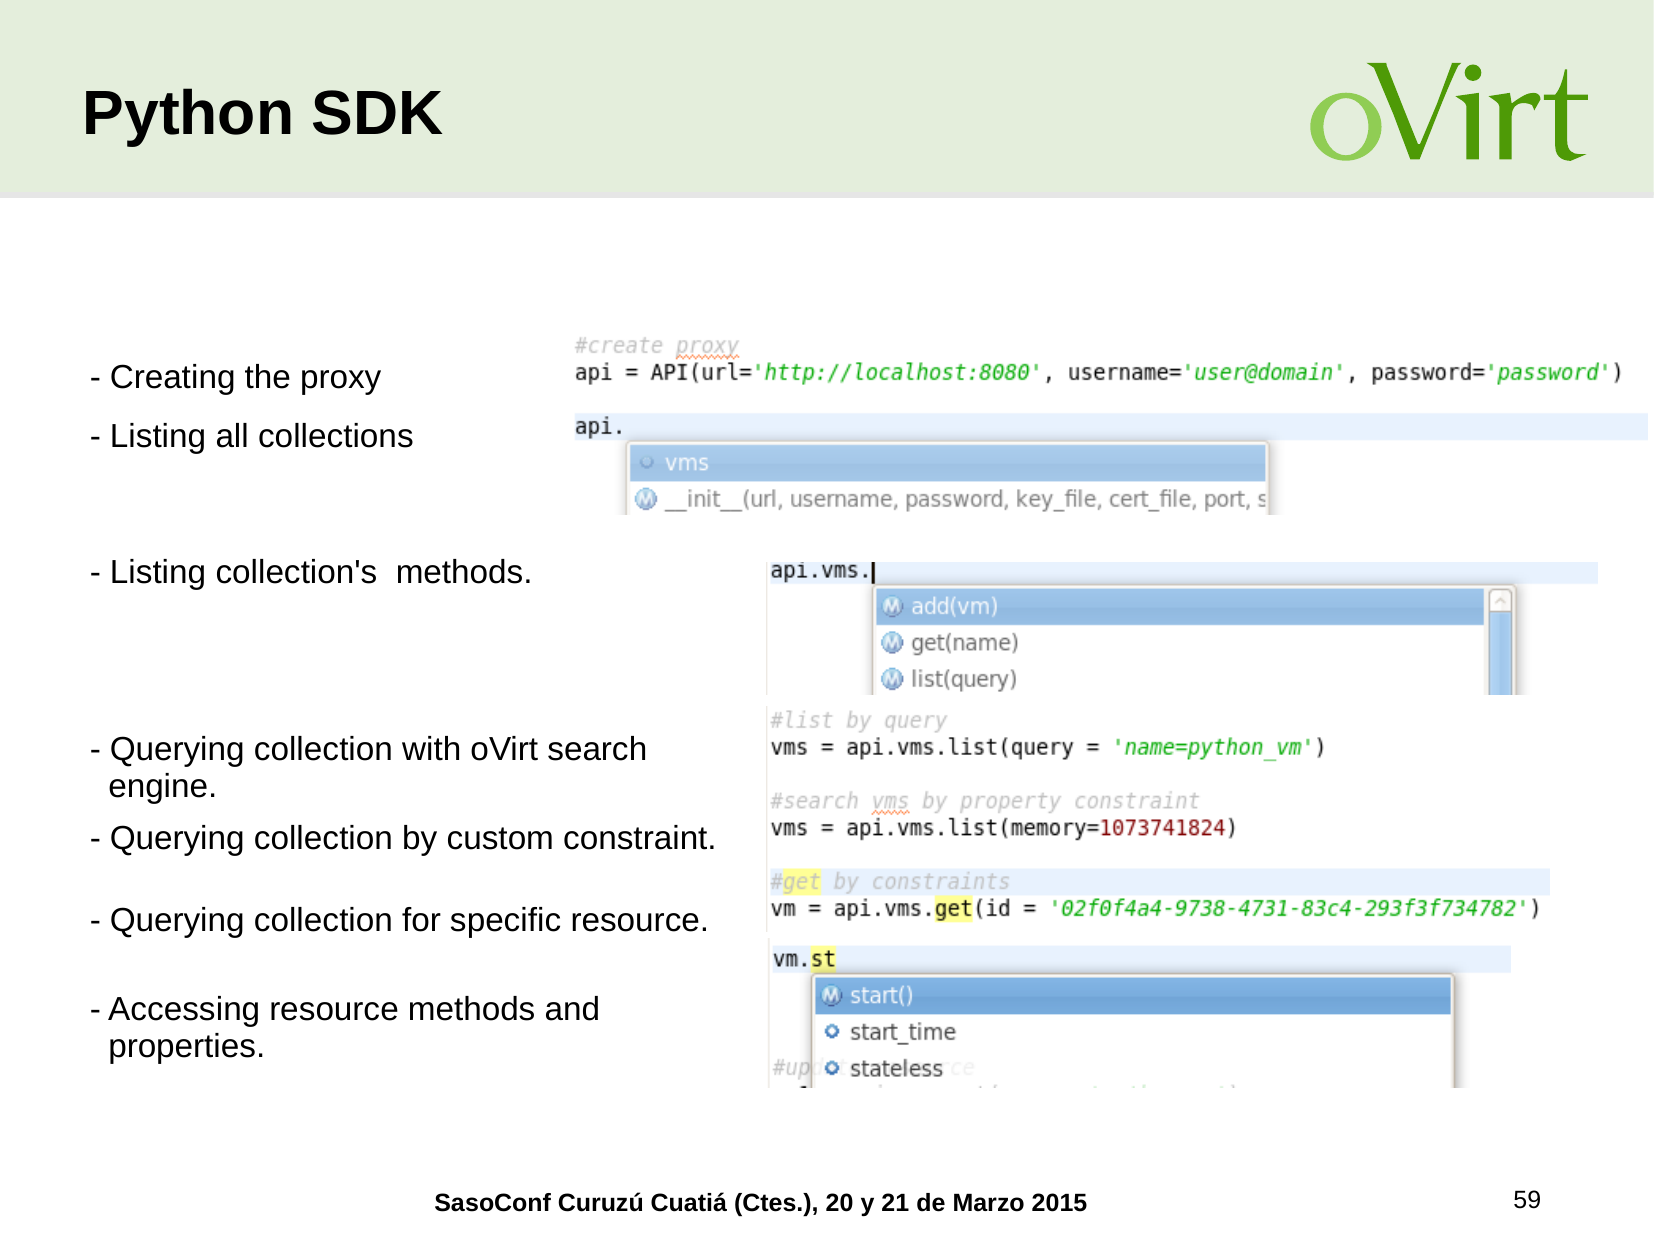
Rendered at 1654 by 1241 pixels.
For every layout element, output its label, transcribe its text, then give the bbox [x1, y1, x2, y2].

title [82, 37, 1571, 225]
text_box - Querying collection for specific resource. [75, 894, 751, 947]
text_box - Creating the proxy [75, 351, 526, 404]
picture [766, 706, 1550, 933]
text_box - Querying collection with oVirt search engine. [75, 723, 788, 813]
picture [766, 562, 1598, 695]
text_box - Listing all collections [75, 410, 526, 463]
picture [762, 938, 1511, 1088]
text_box - Accessing resource methods and properties. [75, 983, 751, 1072]
text_box - Listing collection's methods. [75, 546, 638, 598]
text_box - Querying collection by custom constraint. [75, 811, 751, 864]
picture [572, 331, 1648, 515]
